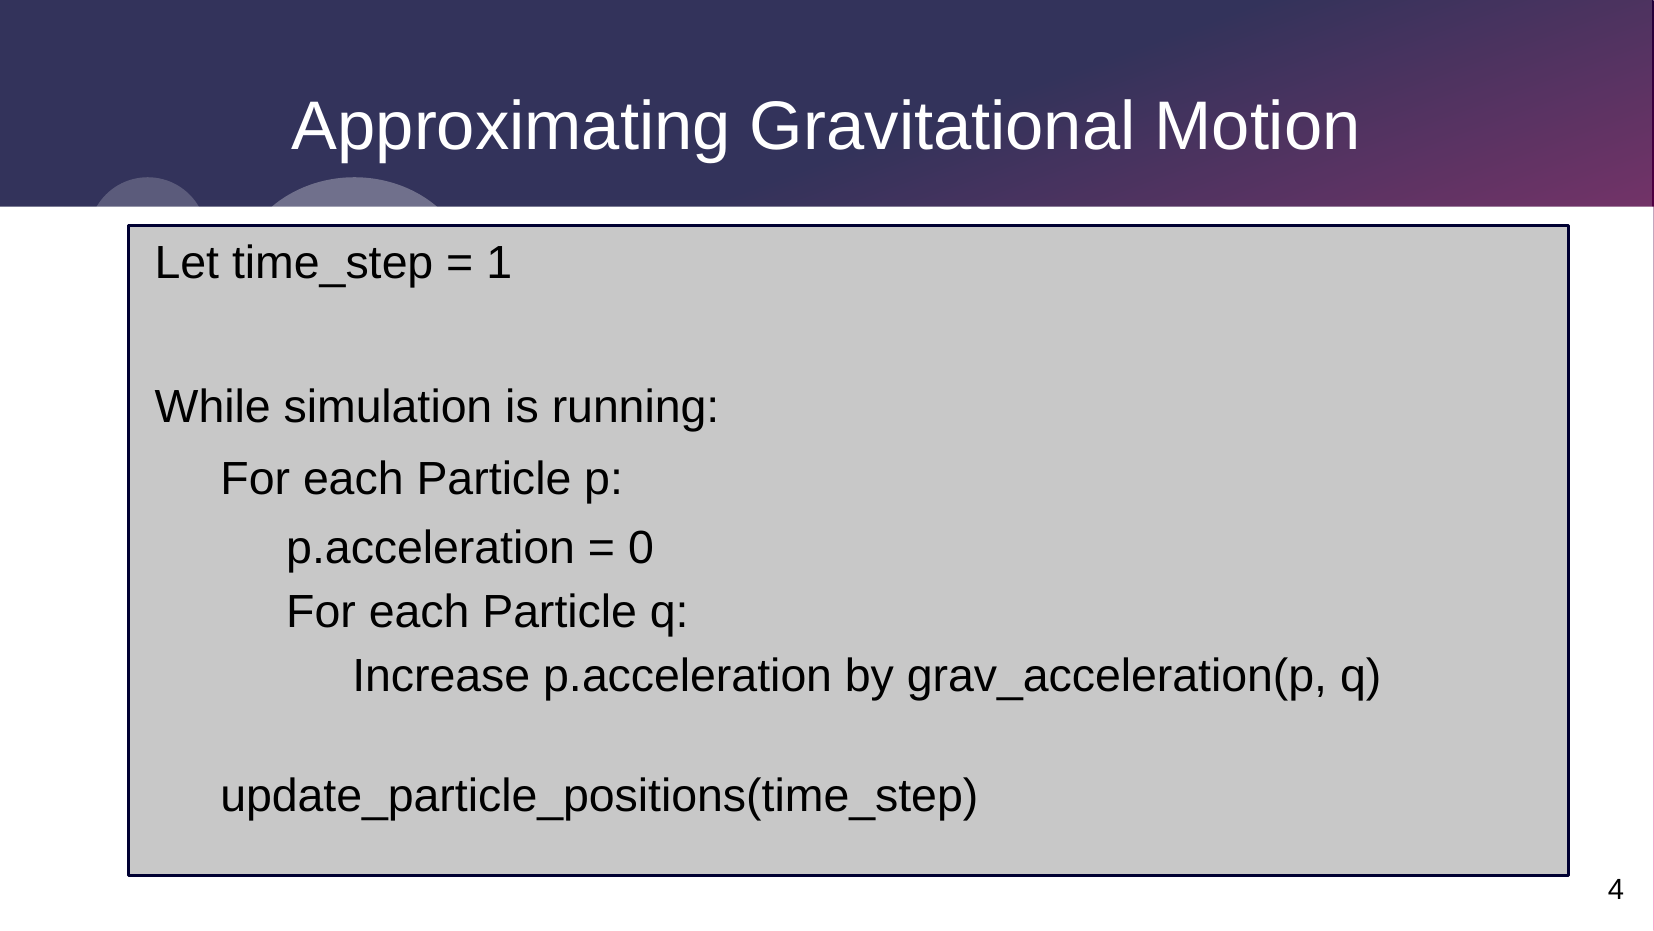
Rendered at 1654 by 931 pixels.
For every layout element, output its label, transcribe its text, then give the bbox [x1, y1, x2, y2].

title Approximating Gravitational Motion [88, 44, 1565, 207]
text_box [128, 225, 1569, 876]
list Let time_step = 1 While simulation is running: For each Particle p: p.acceleration = 0 For each Particle q: Increase p.acceleration by grav_acceleration(p, q) update_particle_positions(time_step) [88, 236, 1565, 827]
